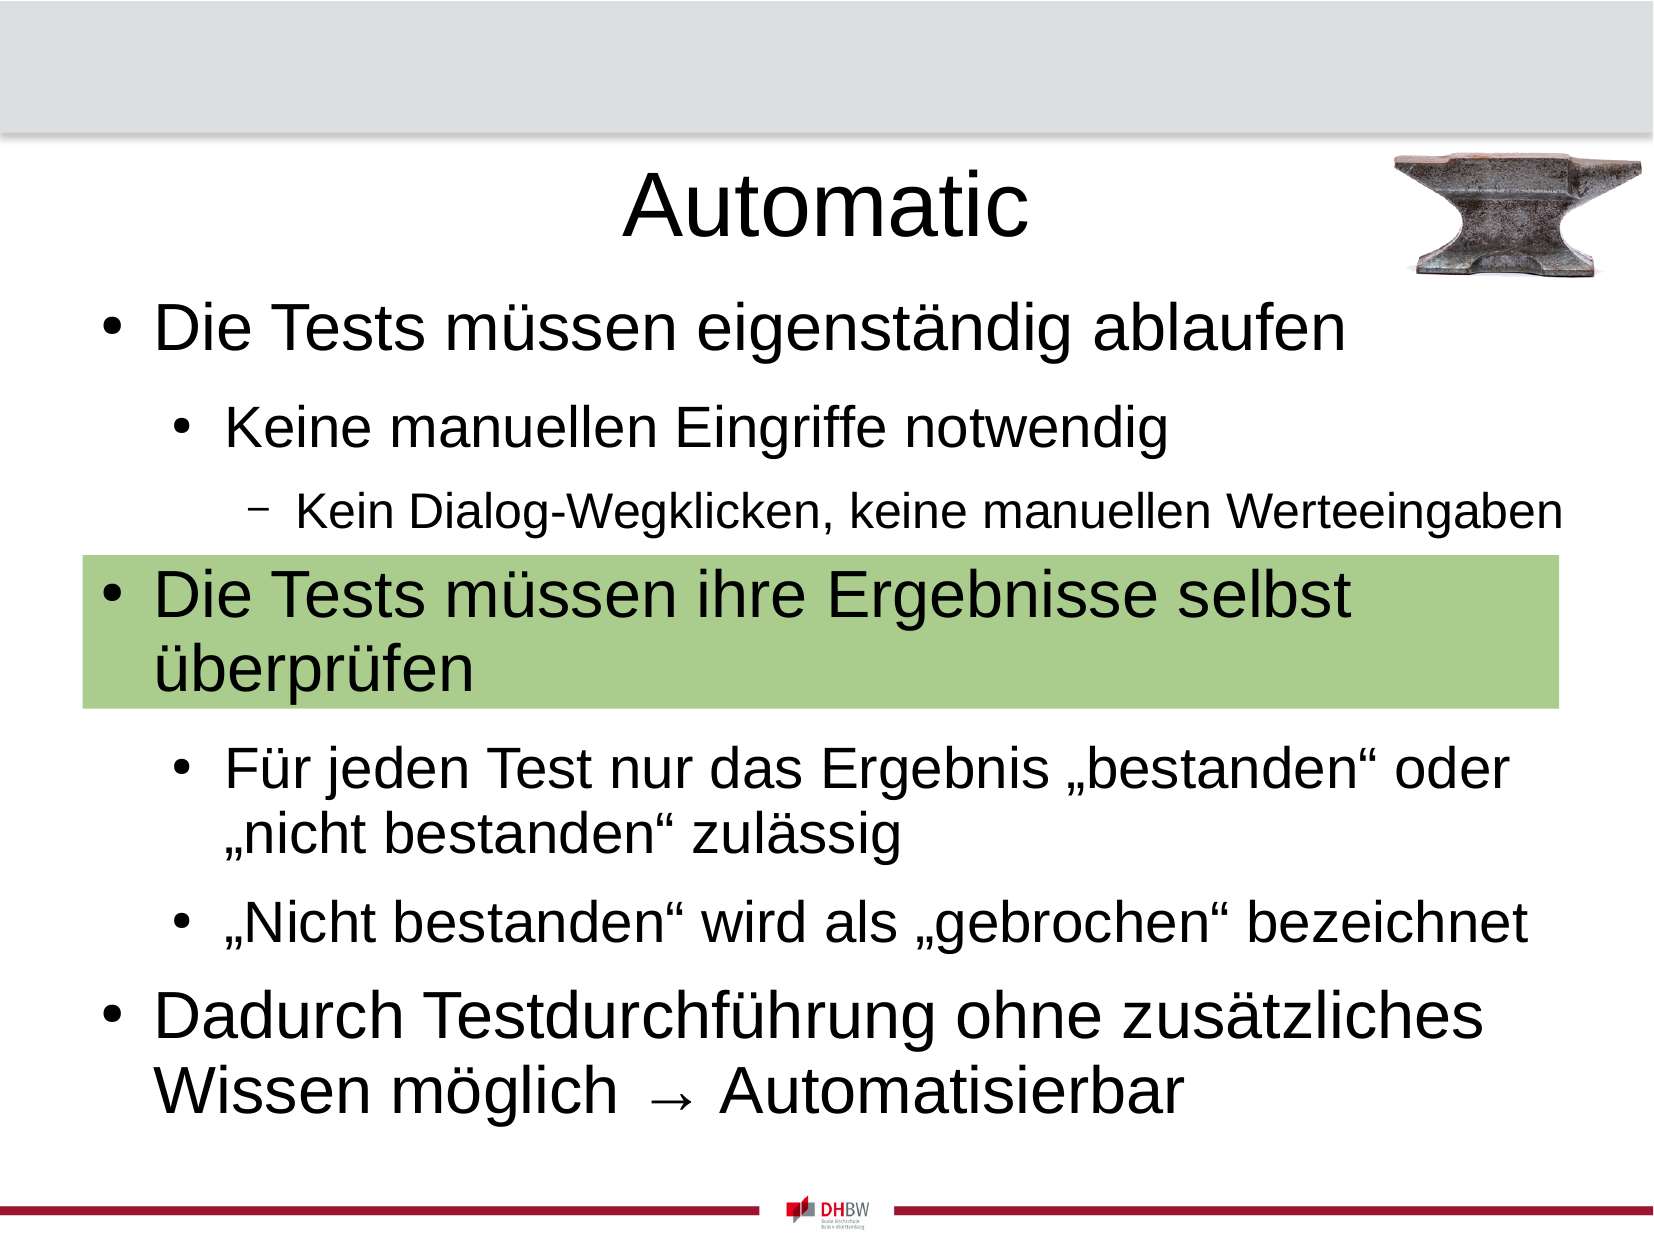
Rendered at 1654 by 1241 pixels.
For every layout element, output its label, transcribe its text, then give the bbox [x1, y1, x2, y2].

list Die Tests müssen eigenständig ablaufen Keine manuellen Eingriffe notwendig Kein Dialog-Wegklicken, keine manuellen Werteeingaben Die Tests müssen ihre Ergebnisse selbst überprüfen Für jeden Test nur das Ergebnis „bestanden“ oder „nicht bestanden“ zulässig „Nicht bestanden“ wird als „gebrochen“ bezeichnet Dadurch Testdurchführung ohne zusätzliches Wissen möglich → Automatisierbar [82, 290, 1571, 1128]
title Automatic [82, 147, 1390, 257]
picture [0, 1, 1654, 1237]
